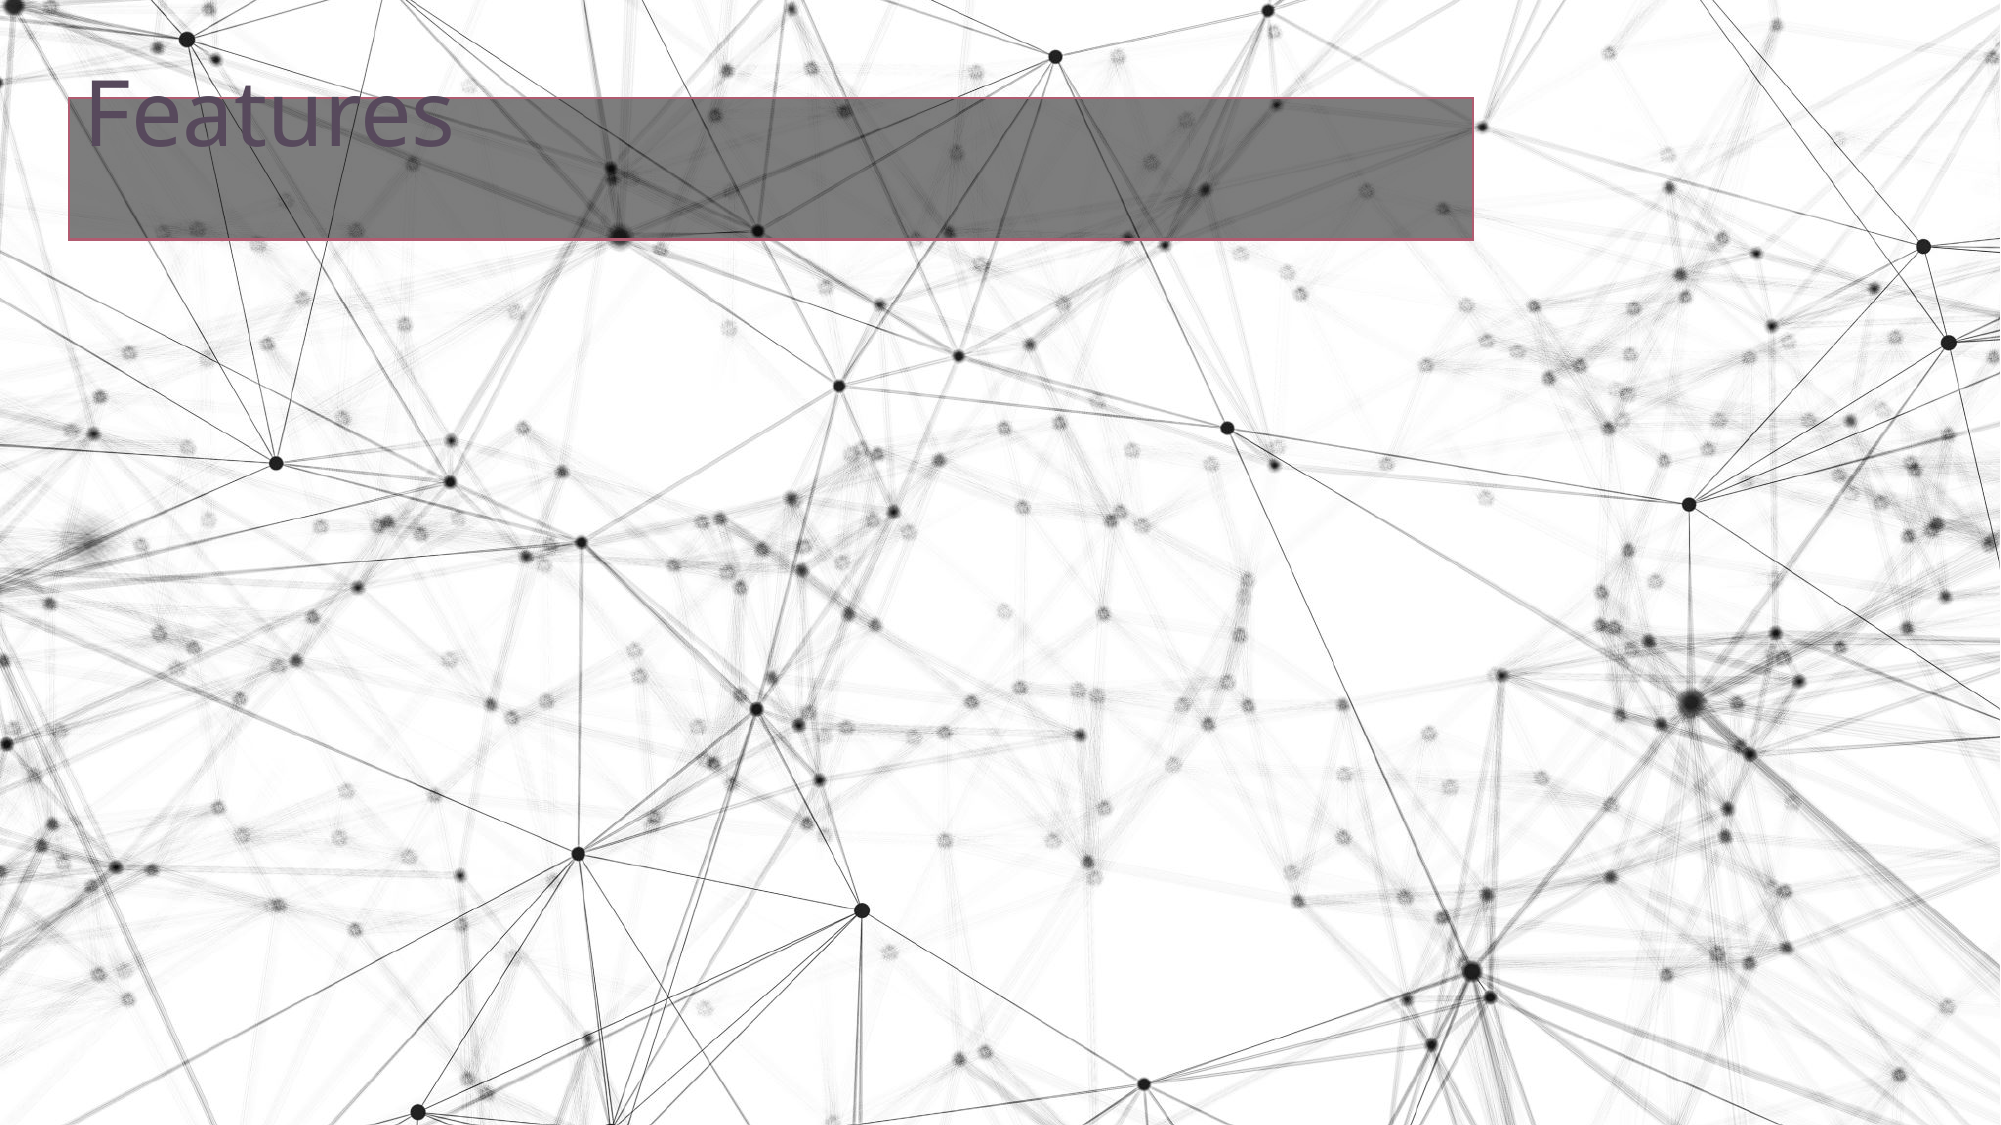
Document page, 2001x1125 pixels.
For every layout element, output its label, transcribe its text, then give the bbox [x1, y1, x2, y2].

picture [0, 0, 2000, 1125]
title Features [68, 59, 1799, 278]
